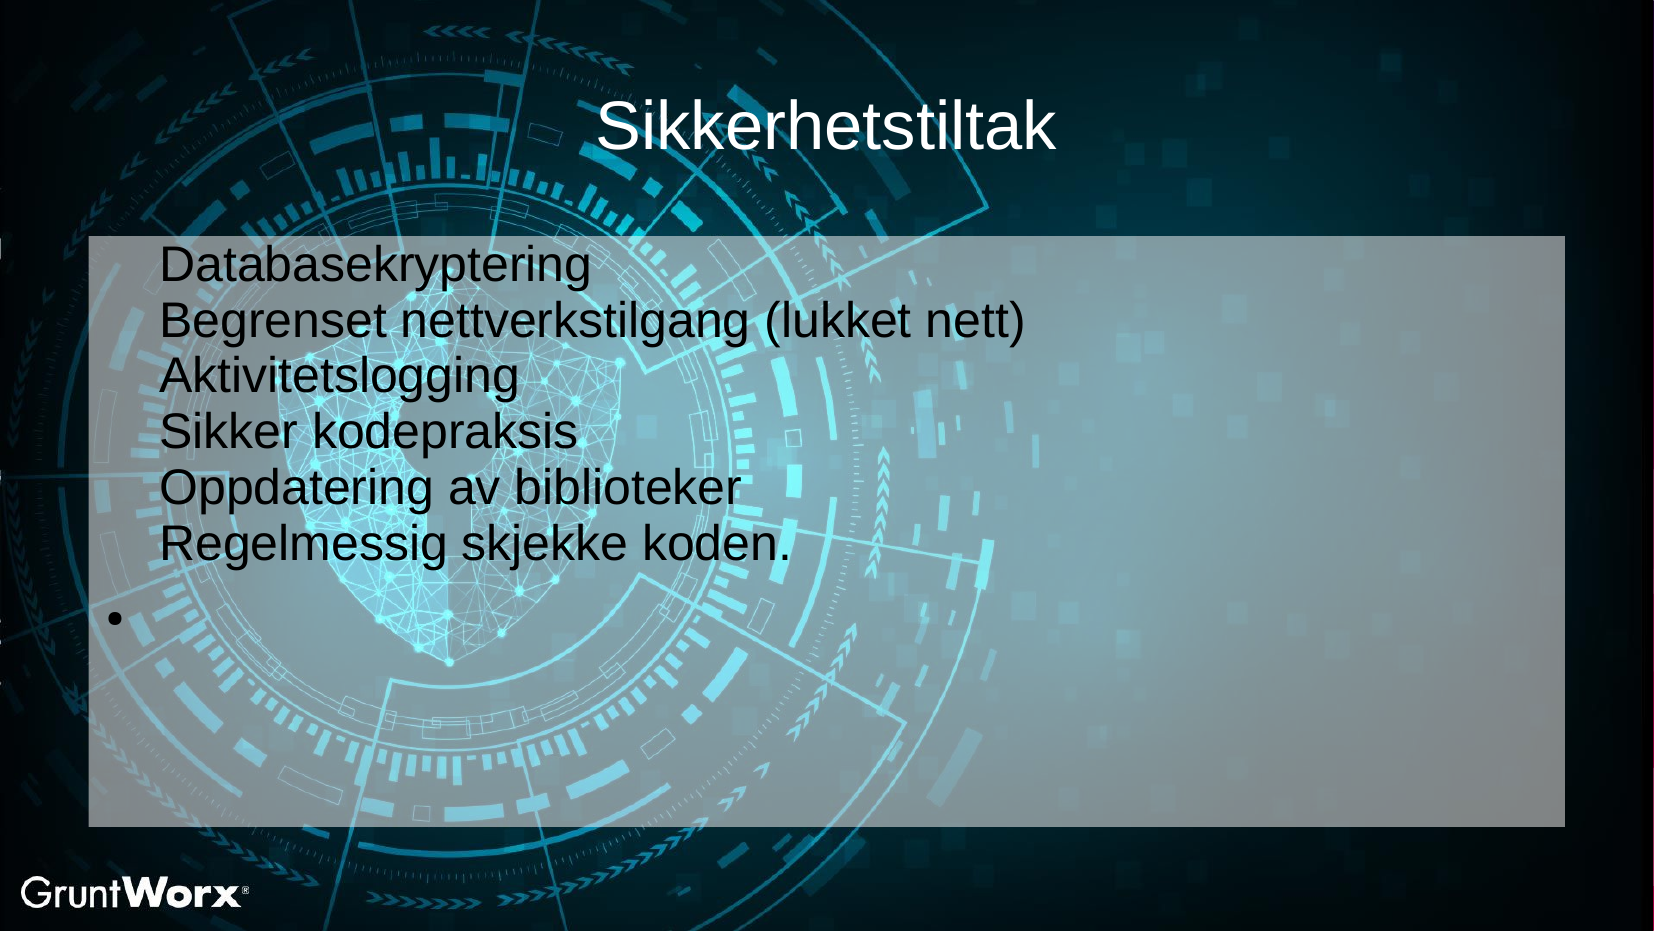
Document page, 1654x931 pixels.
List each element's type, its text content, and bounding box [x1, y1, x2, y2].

list Databasekryptering Begrenset nettverkstilgang (lukket nett) Aktivitetslogging Sikker kodepraksis Oppdatering av biblioteker Regelmessig skjekke koden. [88, 236, 1565, 827]
title Sikkerhetstiltak [88, 44, 1565, 207]
picture [0, 0, 1654, 931]
